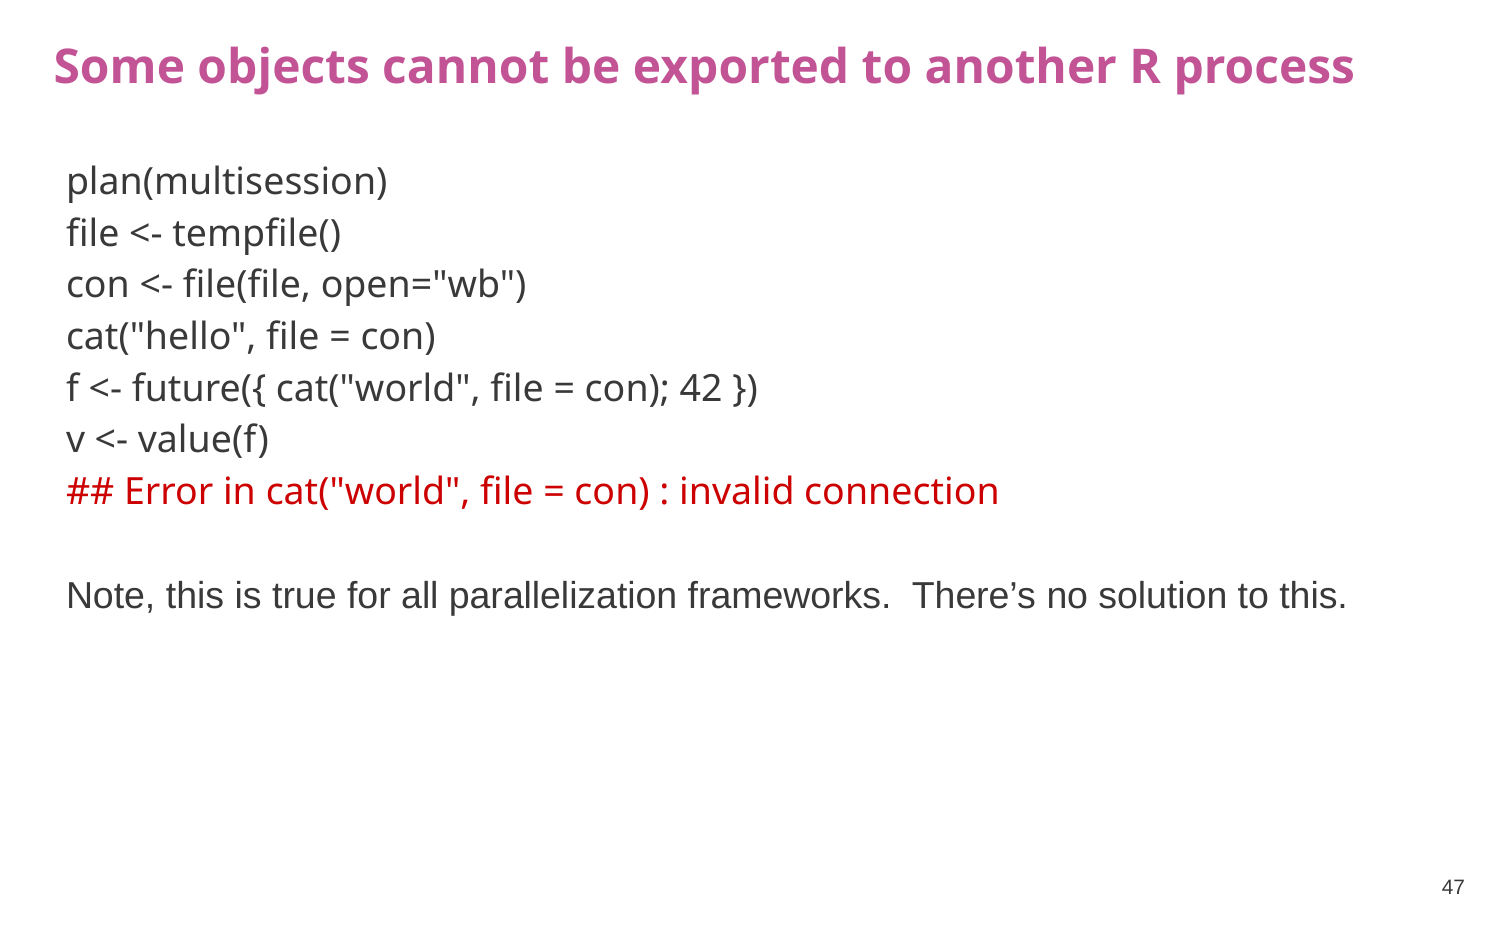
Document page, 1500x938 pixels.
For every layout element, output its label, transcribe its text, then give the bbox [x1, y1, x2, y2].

slide_number <number> [1389, 849, 1480, 922]
title Some objects cannot be exported to another R process [38, 20, 1500, 136]
list plan(multisession) file <- tempfile() con <- file(file, open="wb") ‎ cat("hello", file = con) f <- future({ cat("world", file = con); 42 }) v <- value(f) ## Error in cat("world", file = con) : invalid connection Note, this is true for all parallelization frameworks. There’s no solution to this. [51, 135, 1449, 860]
